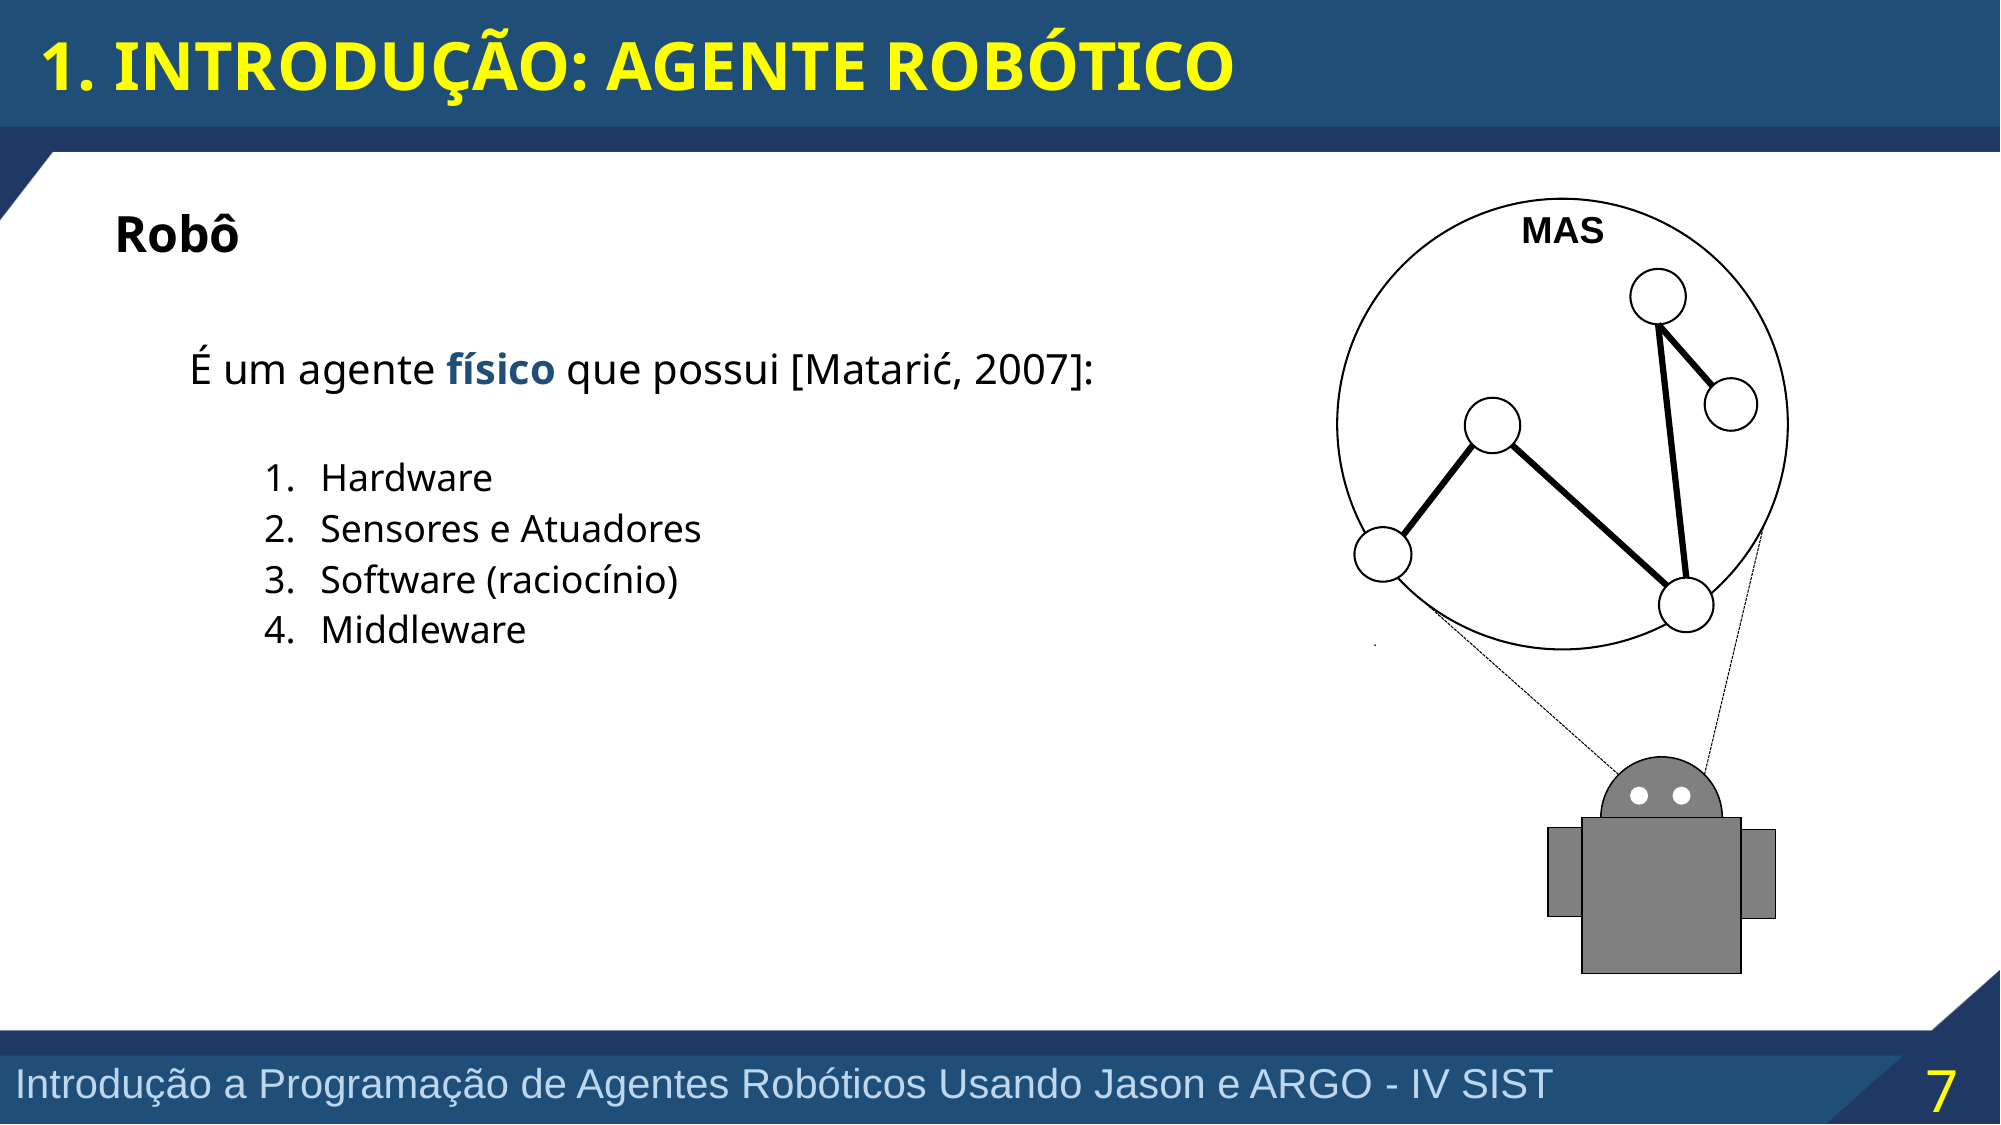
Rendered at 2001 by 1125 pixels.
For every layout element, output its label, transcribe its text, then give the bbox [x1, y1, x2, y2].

picture [0, 0, 2000, 1124]
text_box MAS [1506, 198, 1620, 259]
text_box 1. INTRODUÇÃO: AGENTE ROBÓTICO [24, 16, 2000, 112]
text_box Robô É um agente físico que possui [Matarić, 2007]: Hardware Sensores e Atuadores Software (raciocínio) Middleware [99, 201, 1600, 977]
text_box [1600, 756, 1776, 974]
text_box [1600, 206, 1788, 647]
